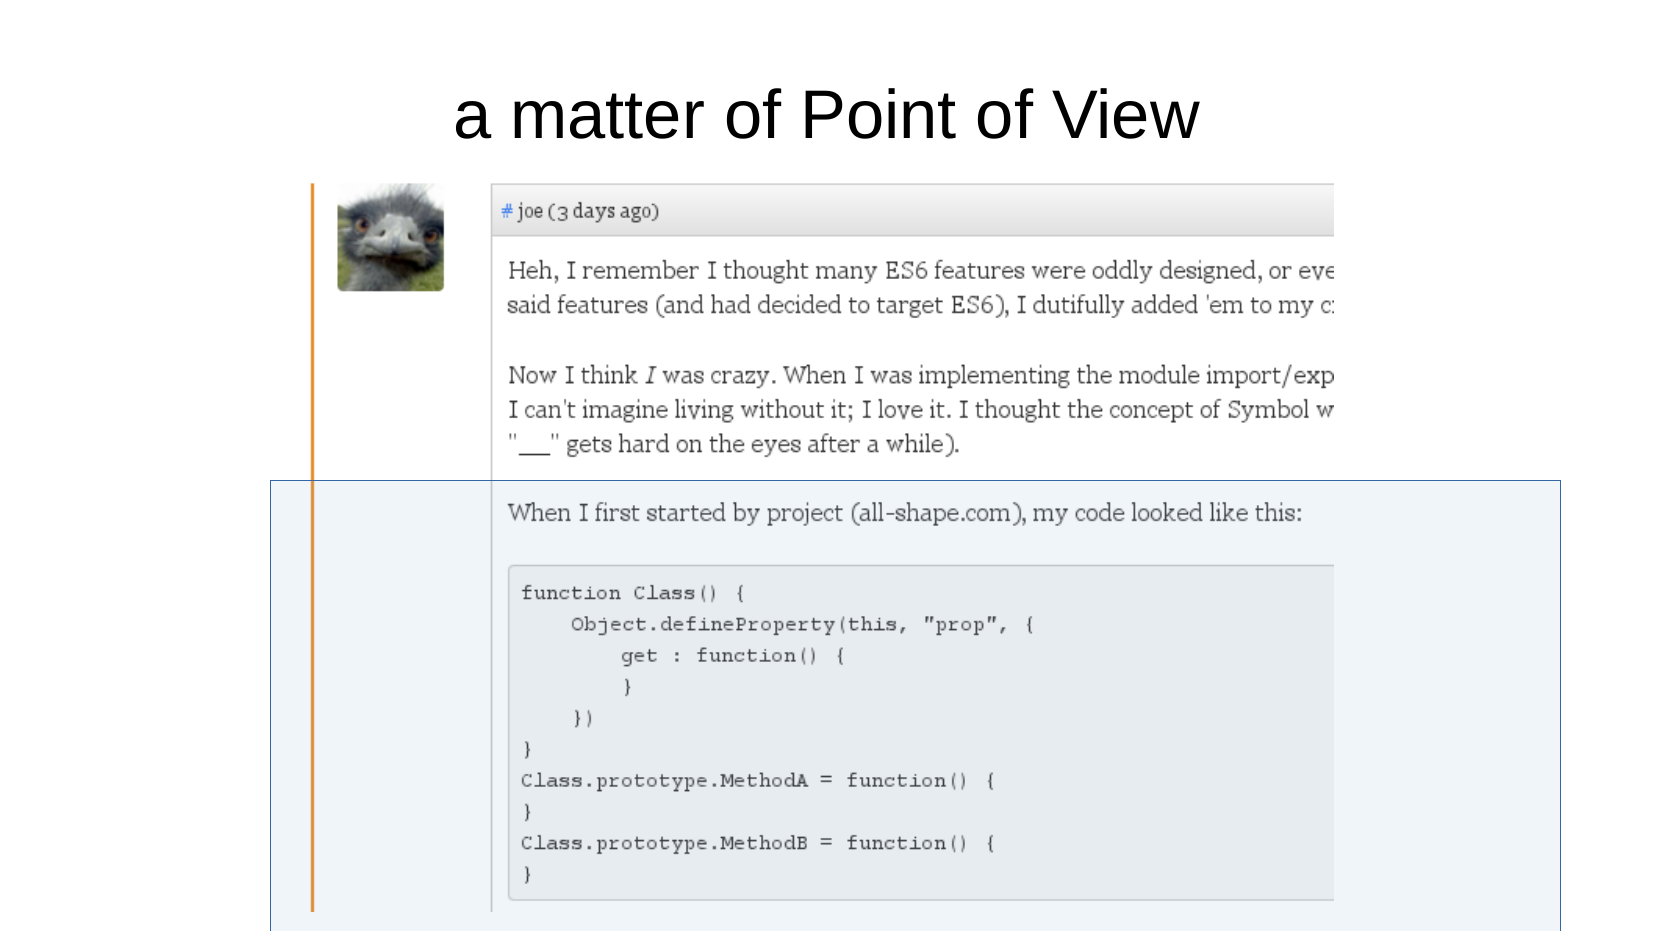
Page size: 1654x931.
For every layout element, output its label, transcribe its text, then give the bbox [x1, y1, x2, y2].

title a matter of Point of View [82, 37, 1571, 193]
text_box [270, 480, 1561, 931]
picture [294, 168, 1334, 480]
